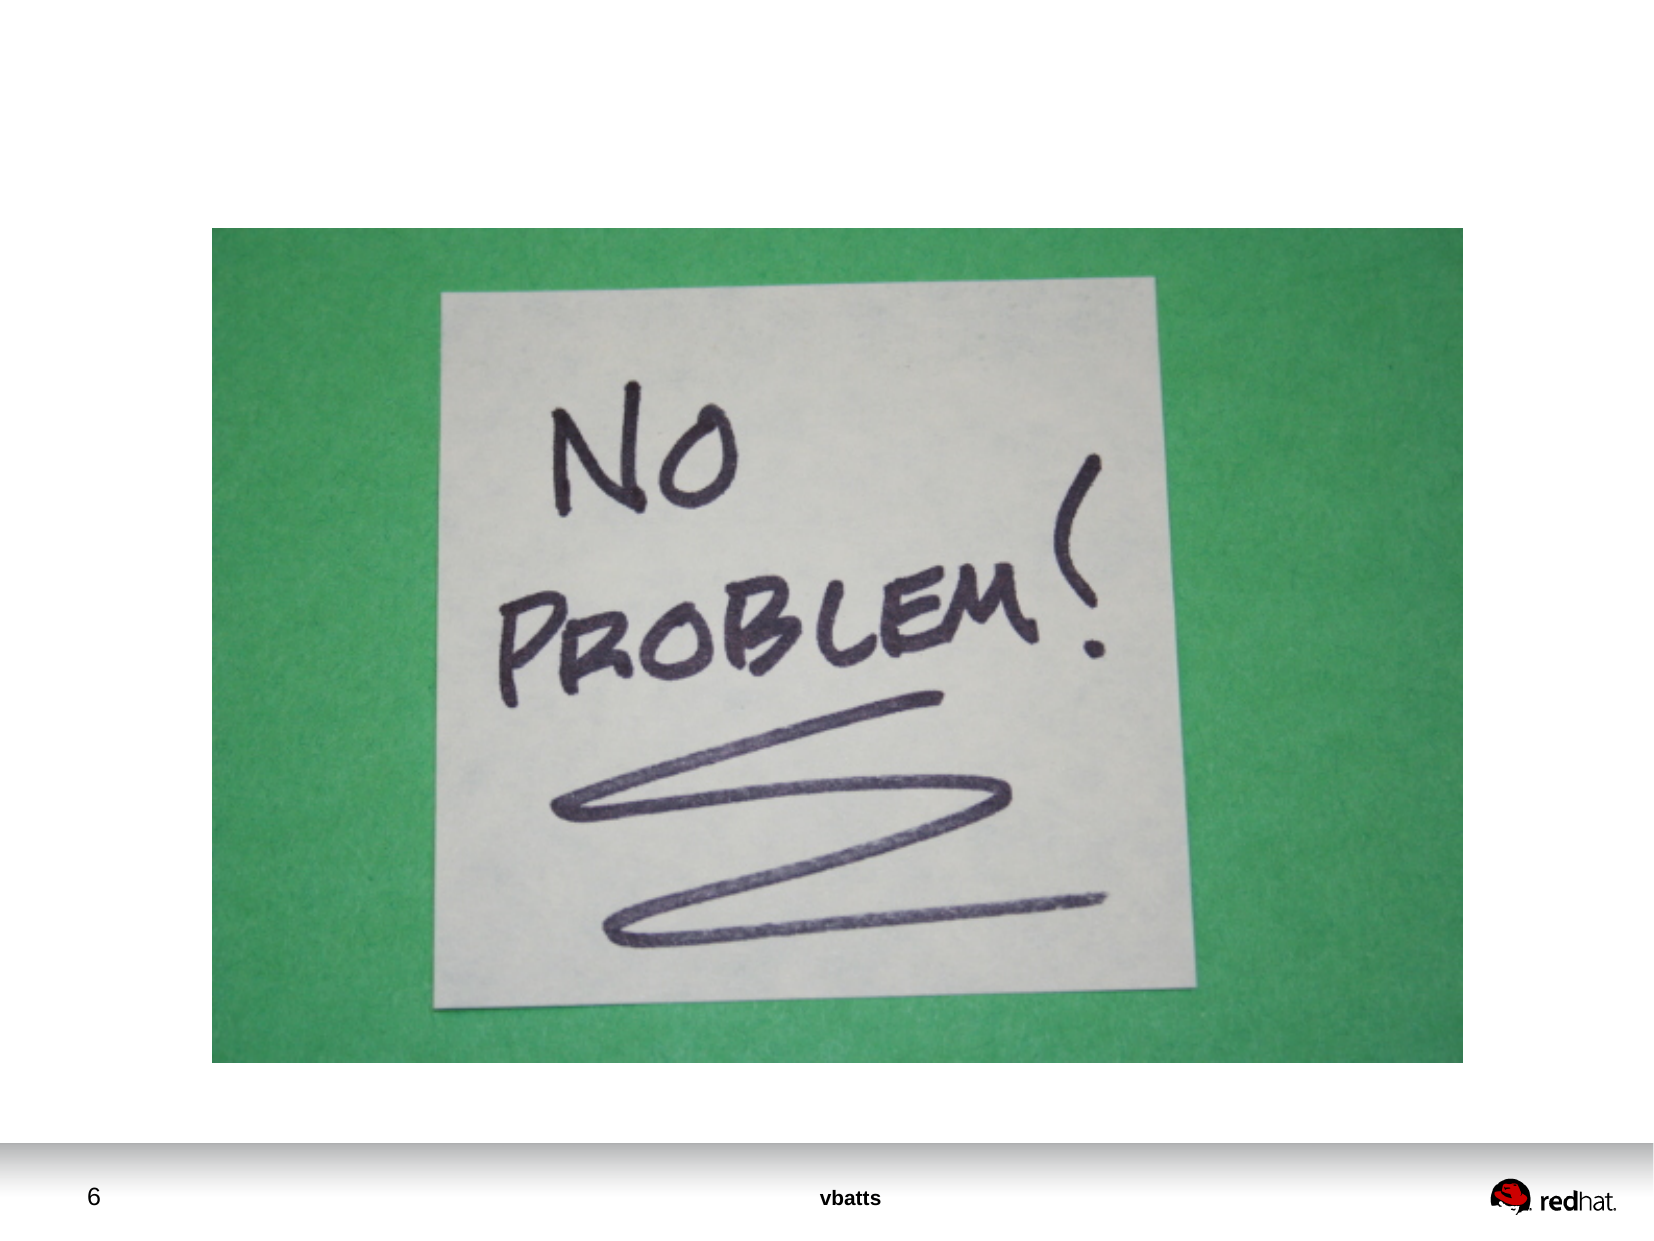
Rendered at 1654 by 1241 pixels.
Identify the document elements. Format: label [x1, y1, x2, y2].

picture [212, 228, 1463, 1063]
picture [0, 1143, 1654, 1241]
